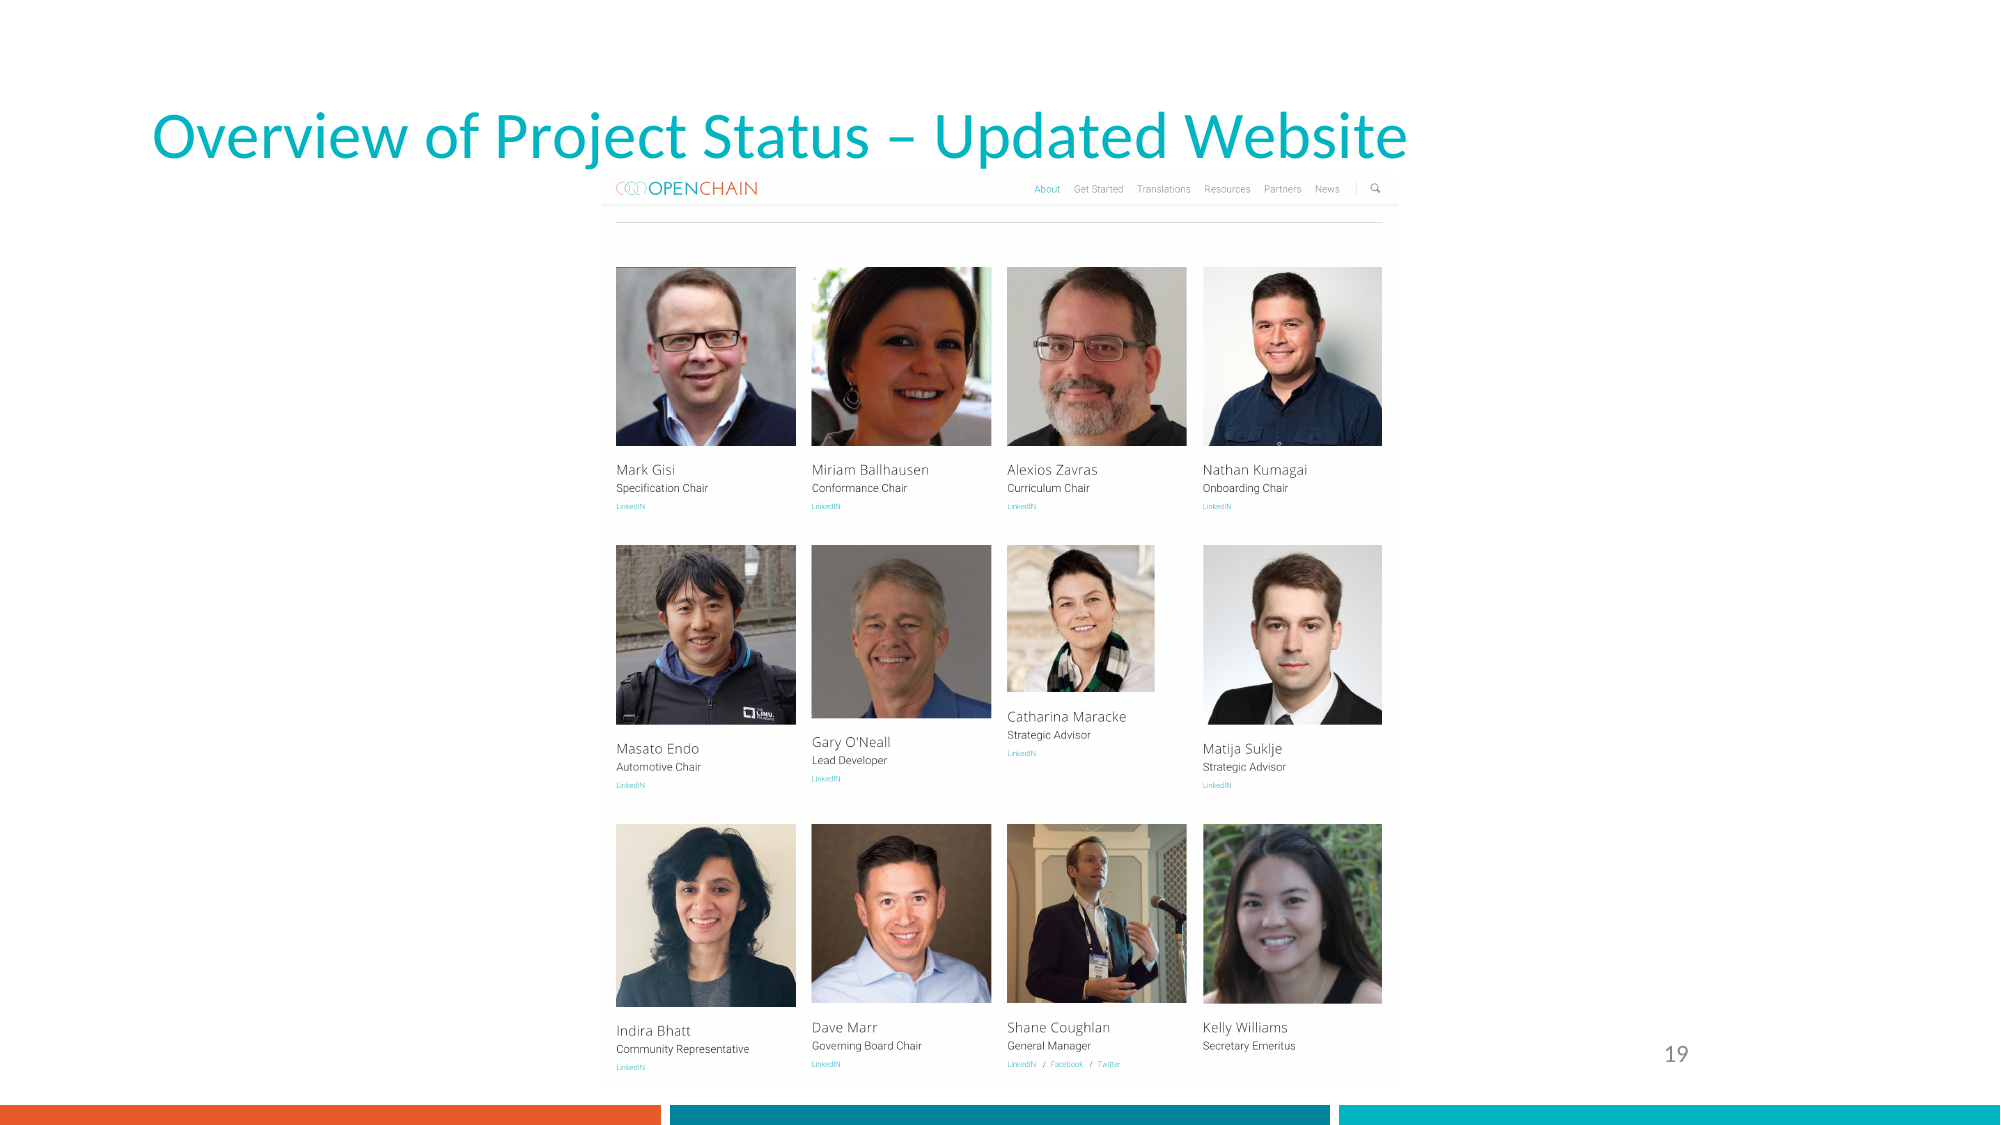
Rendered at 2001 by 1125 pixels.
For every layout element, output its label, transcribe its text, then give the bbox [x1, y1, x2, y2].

picture [602, 173, 1398, 1083]
title Overview of Project Status – Updated Website [137, 59, 1863, 216]
text_box 19 [1648, 1022, 1863, 1083]
